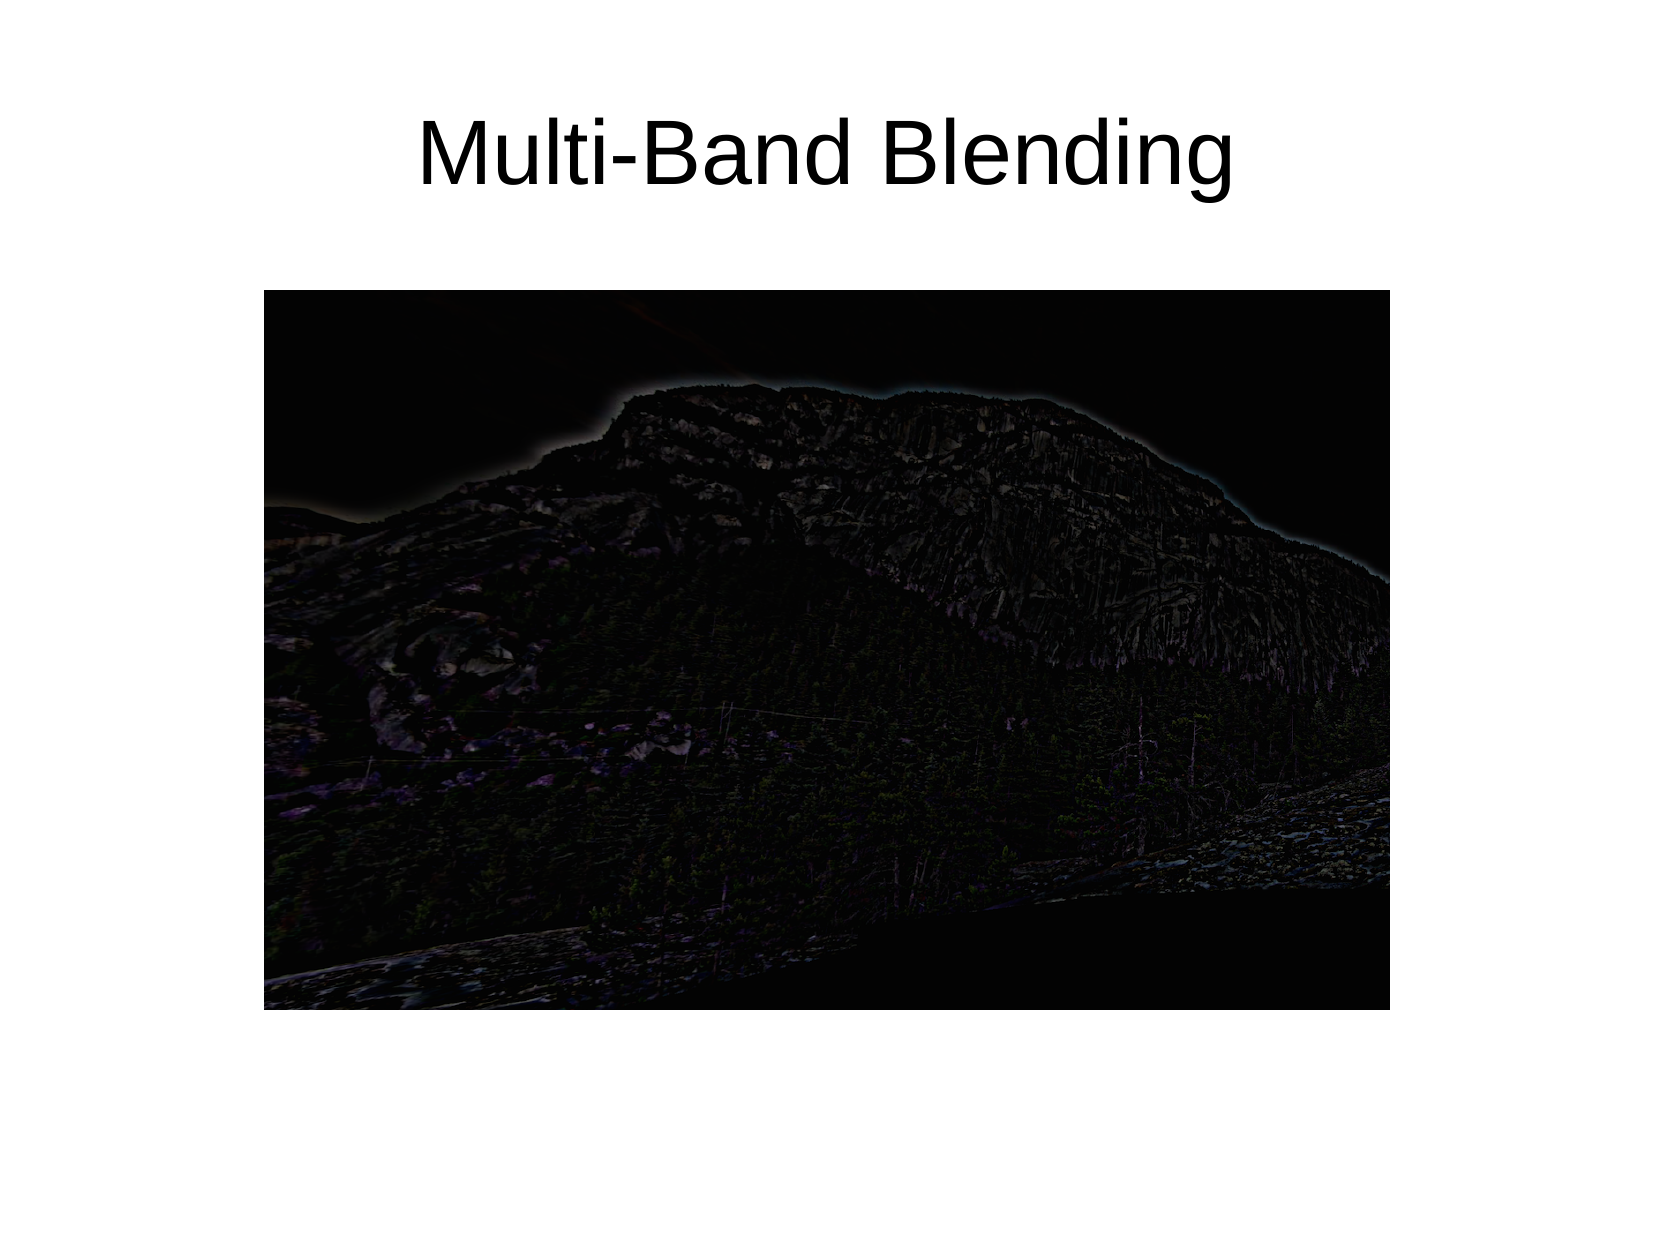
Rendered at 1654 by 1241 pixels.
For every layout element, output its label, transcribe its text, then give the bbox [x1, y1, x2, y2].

title Multi-Band Blending [82, 49, 1571, 257]
picture [264, 290, 1390, 1010]
